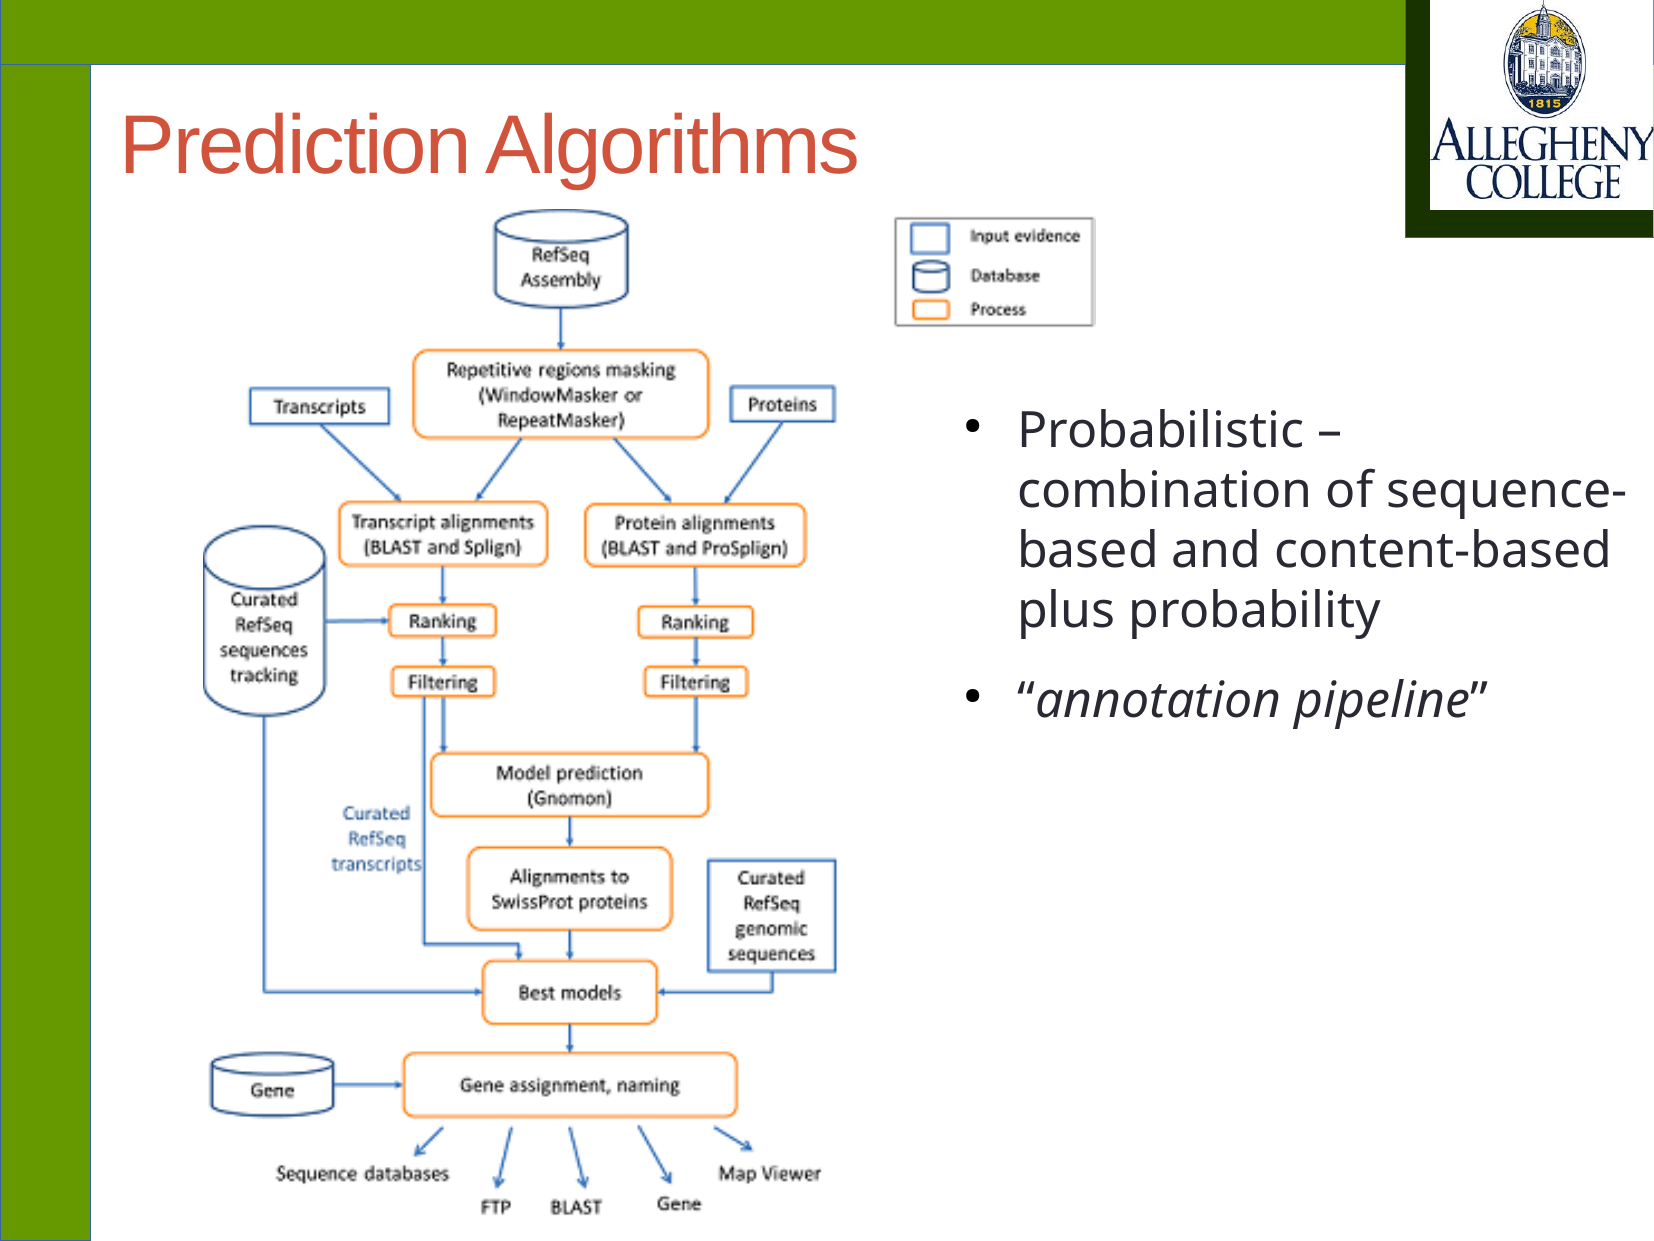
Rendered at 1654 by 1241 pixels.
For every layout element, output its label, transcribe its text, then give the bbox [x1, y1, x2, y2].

picture [1430, 0, 1654, 210]
list Probabilistic – combination of sequence-based and content-based plus probability “annotation pipeline” [931, 390, 1654, 796]
title Prediction Algorithms [104, 63, 1455, 227]
text_box [0, 0, 1430, 1241]
text_box [1405, 210, 1654, 238]
picture [203, 227, 1096, 1233]
